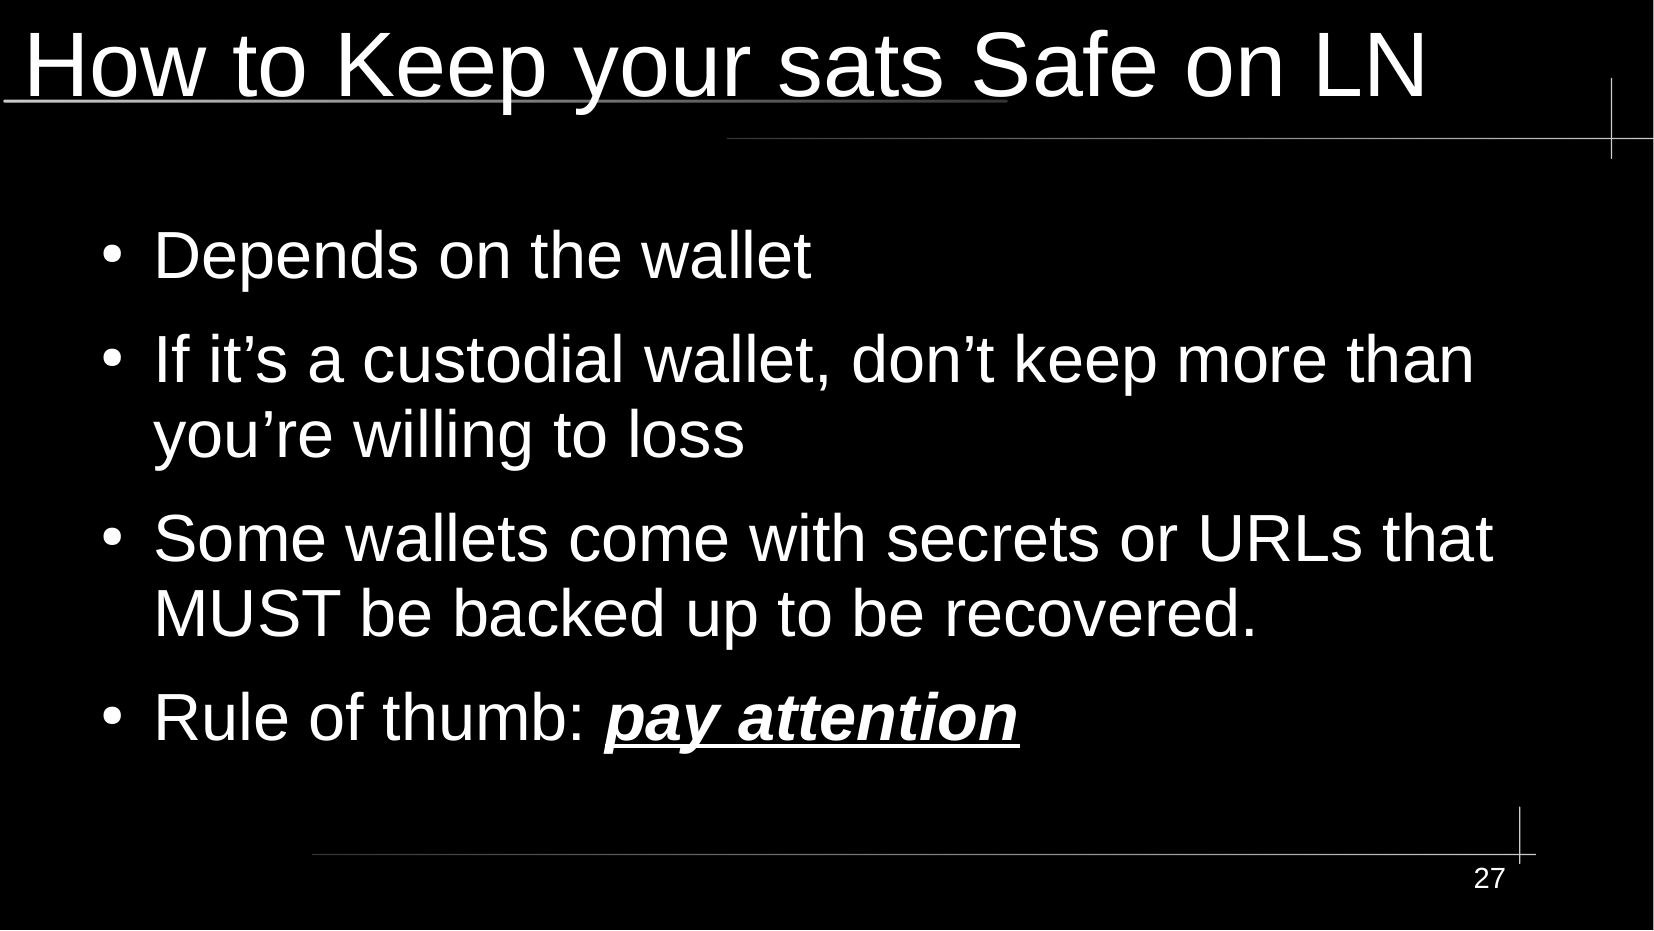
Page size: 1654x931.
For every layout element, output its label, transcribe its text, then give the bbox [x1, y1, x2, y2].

title How to Keep your sats Safe on LN [23, 11, 1589, 119]
list Depends on the wallet If it’s a custodial wallet, don’t keep more than you’re willing to loss Some wallets come with secrets or URLs that MUST be backed up to be recovered. Rule of thumb: pay attention [82, 217, 1571, 758]
